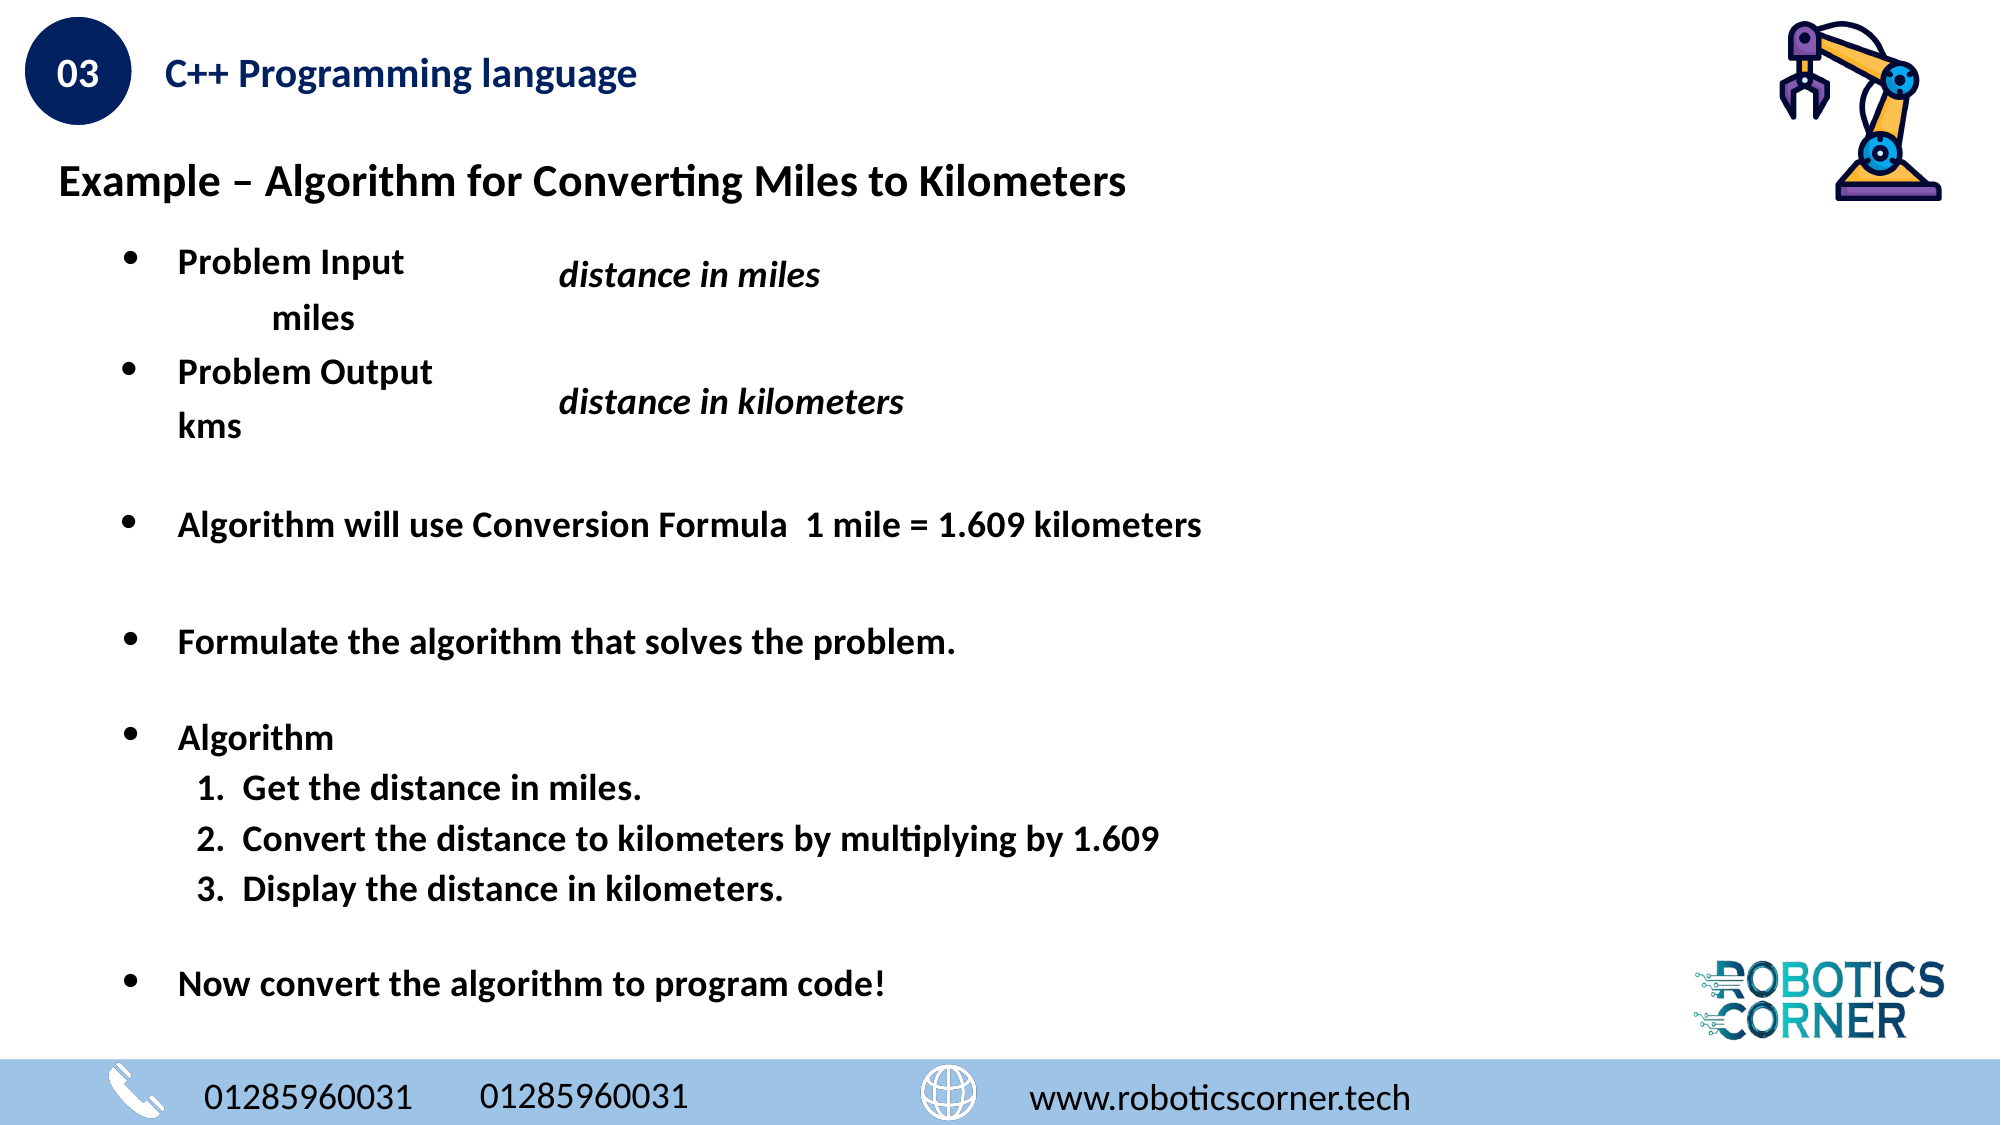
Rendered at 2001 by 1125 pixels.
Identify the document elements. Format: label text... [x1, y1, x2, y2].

text_box www.roboticscorner.tech [1014, 1065, 1531, 1125]
text_box Example – Algorithm for Converting Miles to Kilometers [56, 148, 1695, 206]
text_box distance in miles [556, 247, 876, 296]
picture [103, 1057, 170, 1124]
picture [915, 1059, 981, 1125]
text_box 01285960031 [189, 1064, 495, 1125]
text_box distance in kilometers [556, 374, 978, 423]
text_box [0, 1059, 915, 1125]
text_box Problem Input miles Problem Output kms [119, 223, 490, 447]
picture [1771, 21, 1950, 201]
text_box Algorithm will use Conversion Formula 1 mile = 1.609 kilometers [119, 490, 1650, 546]
text_box [981, 1059, 2000, 1125]
text_box Formulate the algorithm that solves the problem. Algorithm Get the distance in miles. Convert the distance to kilometers by multiplying by 1.609 Display the distance in kilometers. Now convert the algorithm to program code! [119, 614, 1373, 1005]
text_box 01285960031 [465, 1063, 811, 1124]
text_box 03 [22, 14, 134, 128]
picture [1680, 859, 1953, 1059]
text_box C++ Programming language [150, 38, 697, 103]
